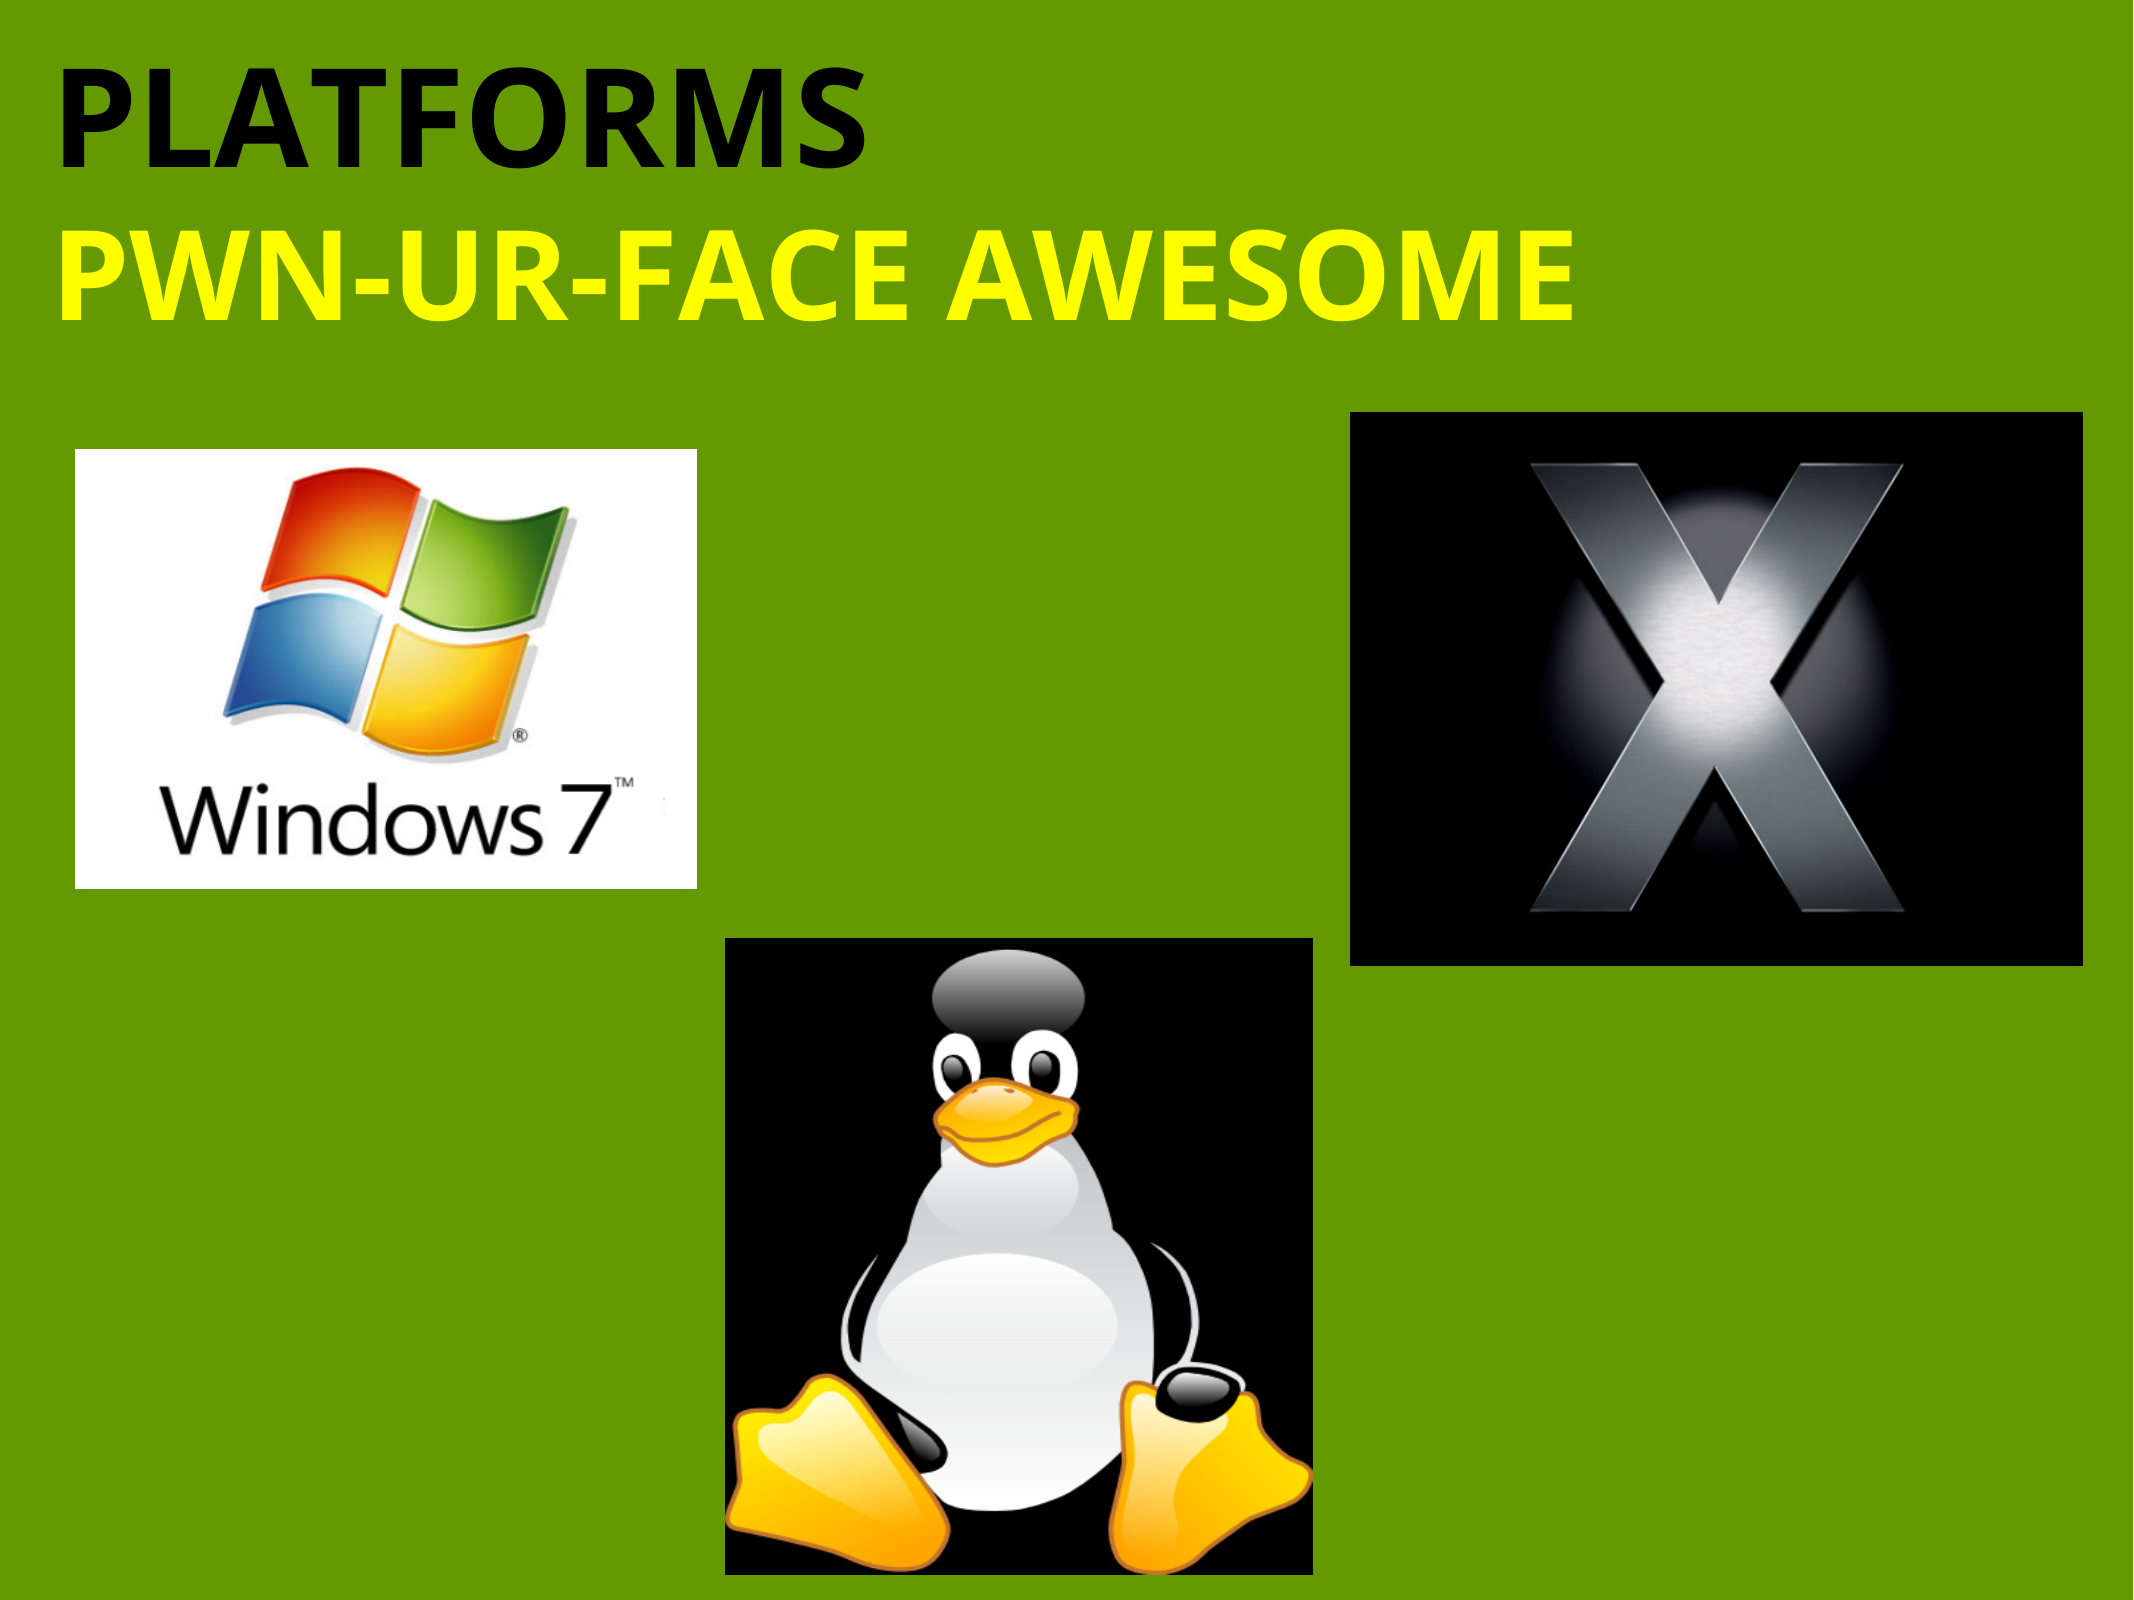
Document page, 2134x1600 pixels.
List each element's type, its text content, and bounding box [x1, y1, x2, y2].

picture [1350, 412, 2083, 966]
text_box PLATFORMS PWN-UR-FACE AWESOME [41, 29, 2055, 426]
picture [725, 938, 1313, 1576]
picture [75, 449, 697, 890]
